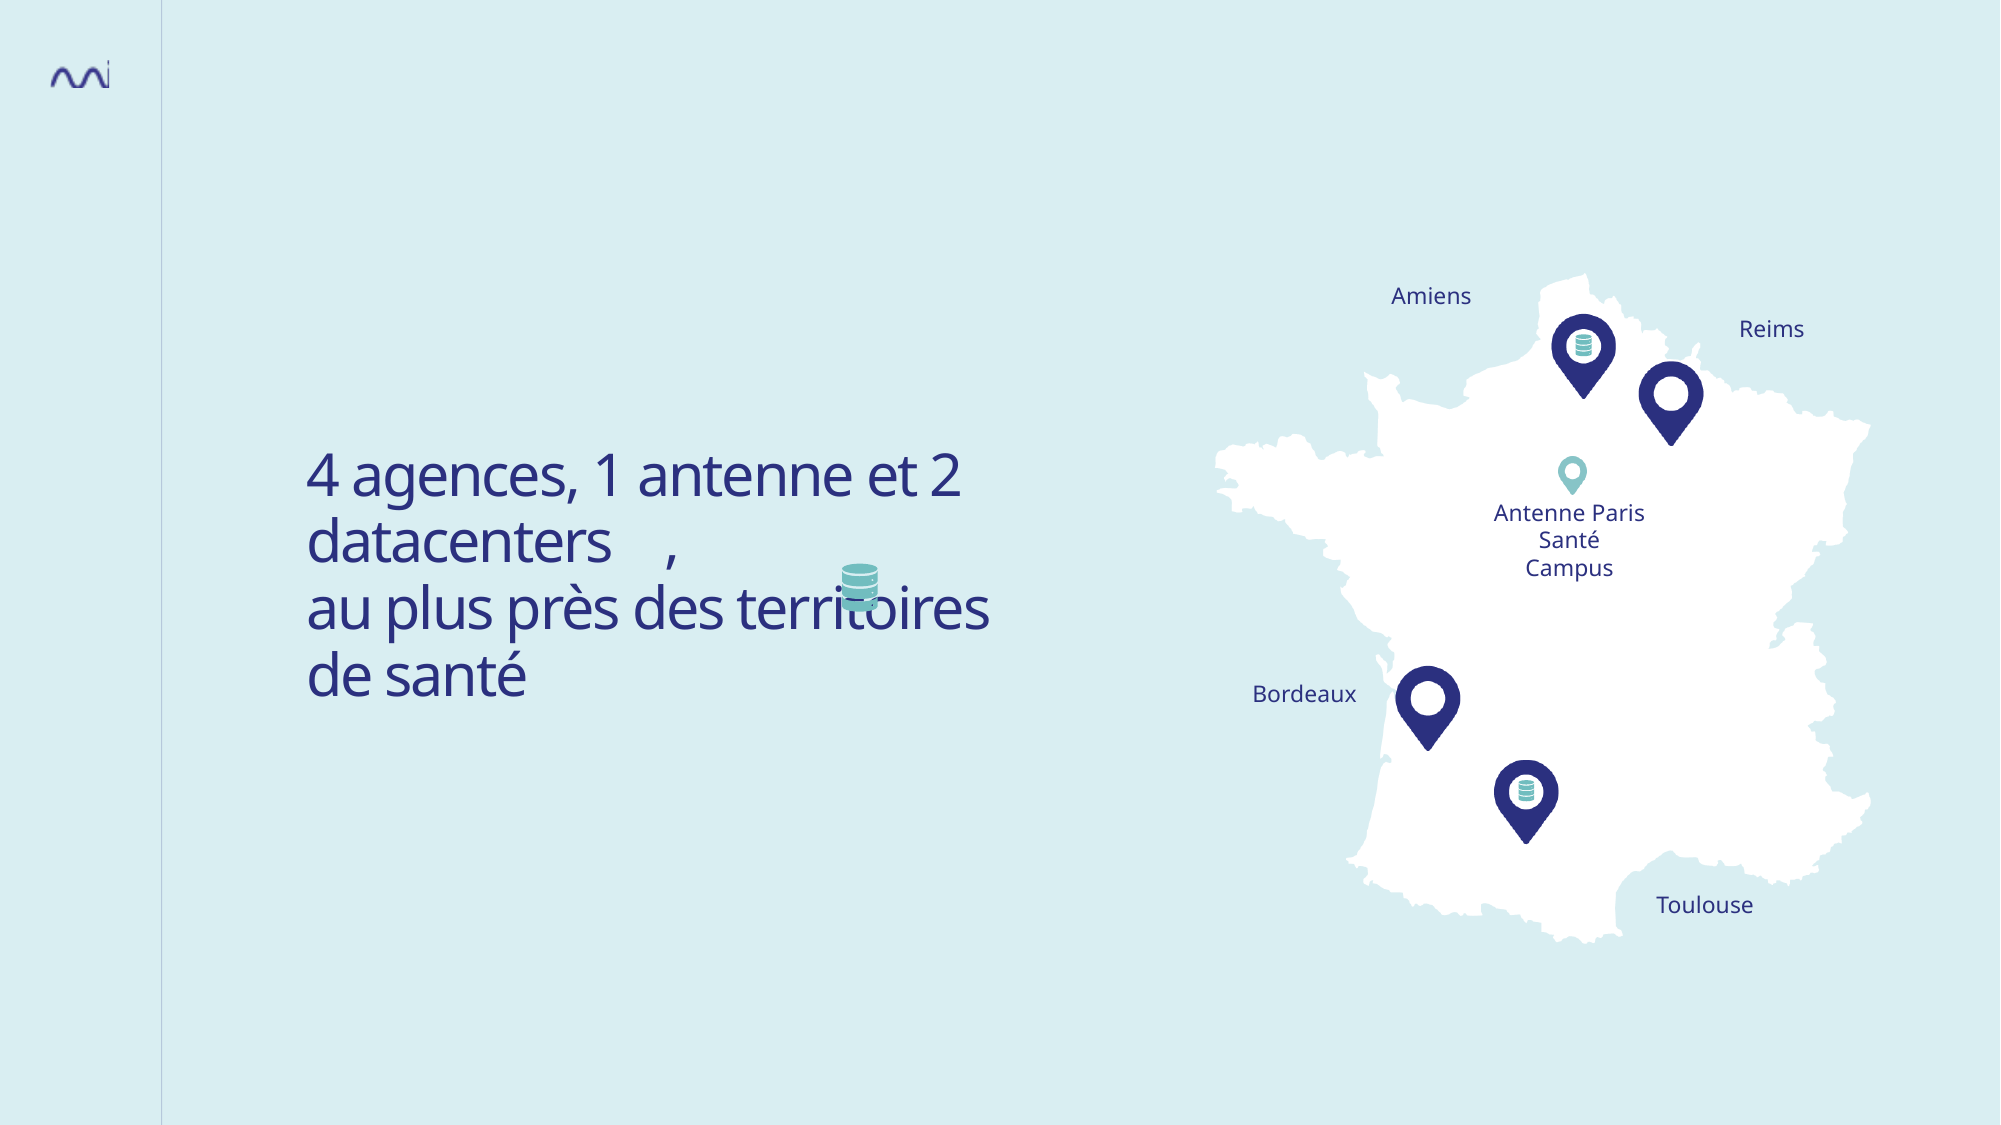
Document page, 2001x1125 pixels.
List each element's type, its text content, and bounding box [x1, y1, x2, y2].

text_box Toulouse [1578, 883, 1833, 926]
text_box Bordeaux [1178, 672, 1432, 715]
picture [1214, 273, 1871, 944]
title 4 agences, 1 antenne et 2 datacenters , au plus près des territoires de santé [306, 410, 1000, 715]
text_box Reims [1705, 307, 1839, 349]
text_box Amiens [1305, 274, 1559, 316]
text_box Antenne Paris Santé Campus [1479, 491, 1661, 588]
picture [829, 557, 891, 619]
